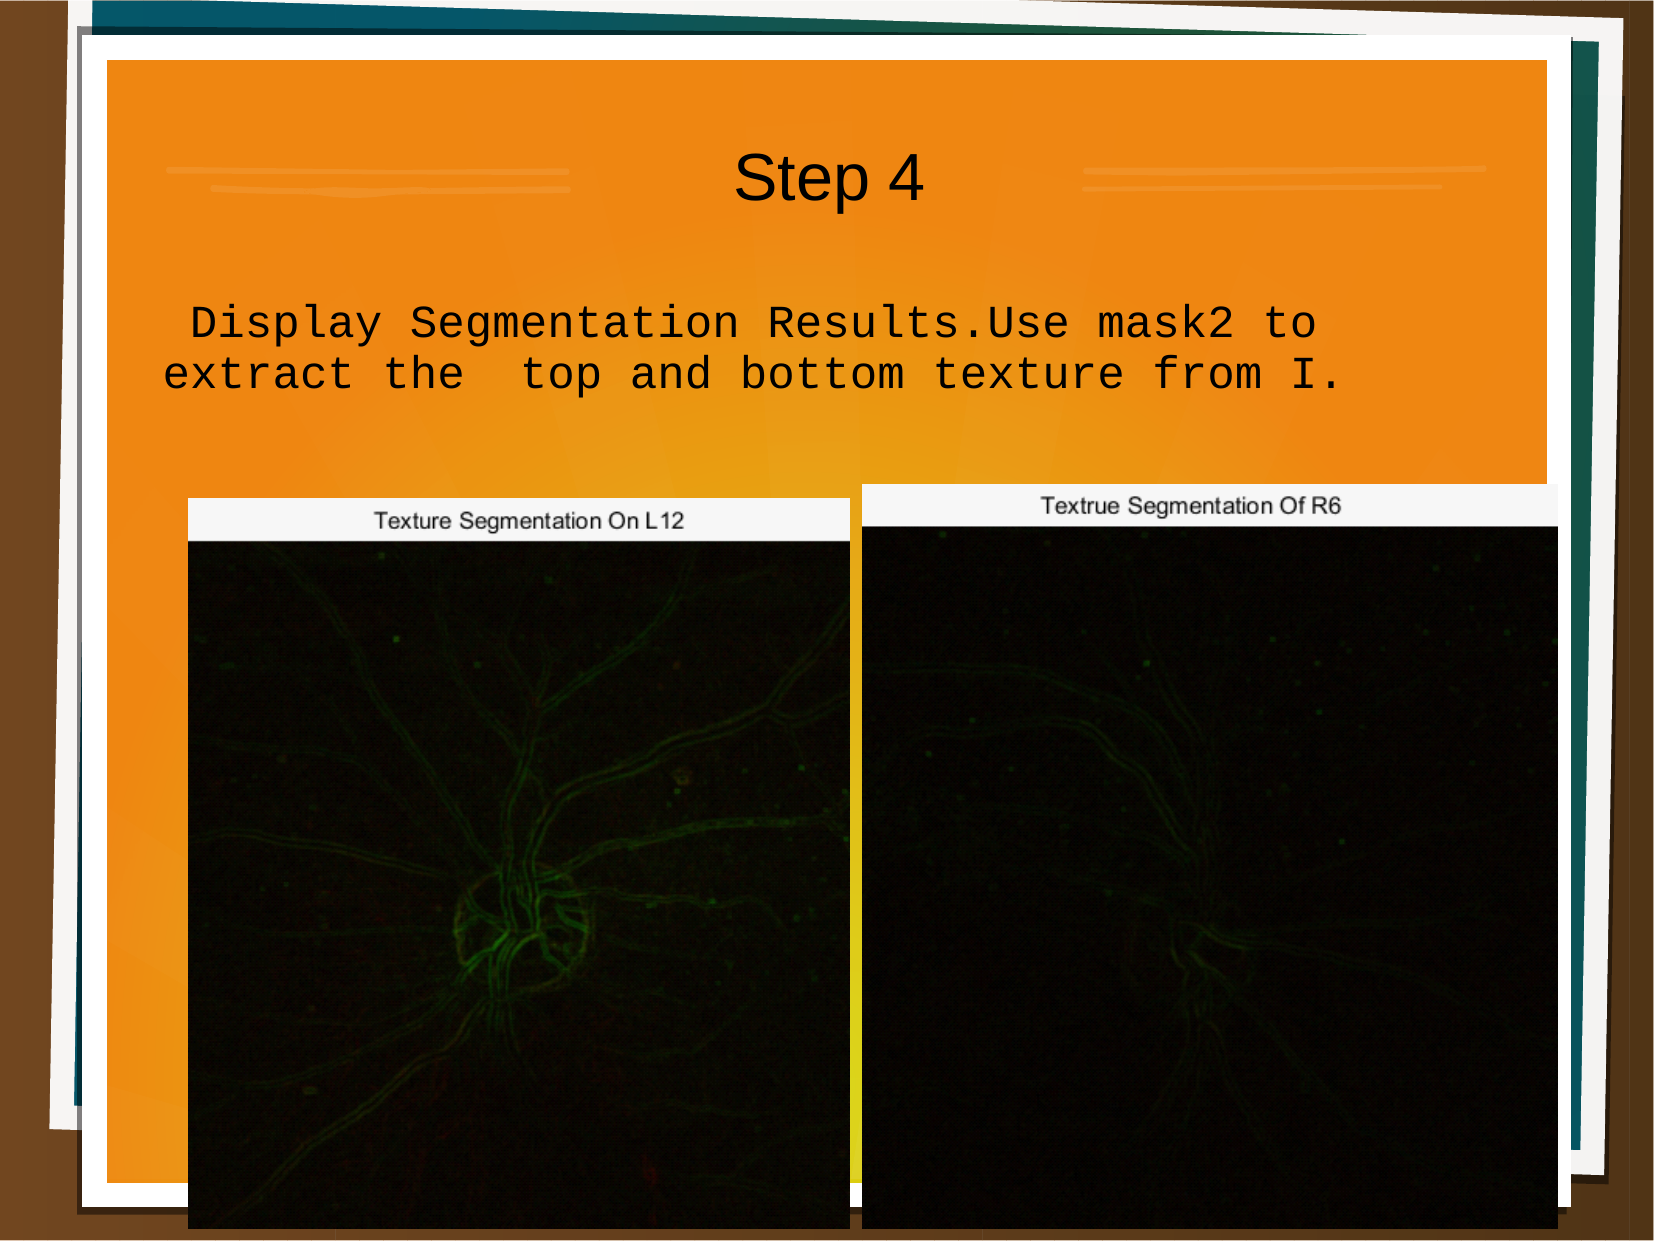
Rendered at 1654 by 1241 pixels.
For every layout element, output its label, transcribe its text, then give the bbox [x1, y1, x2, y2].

picture [188, 498, 850, 1229]
title Step 4 [566, 78, 1087, 276]
list Display Segmentation Results.Use mask2 to extract the top and bottom texture from I. [162, 299, 1492, 1241]
picture [862, 484, 1558, 1229]
